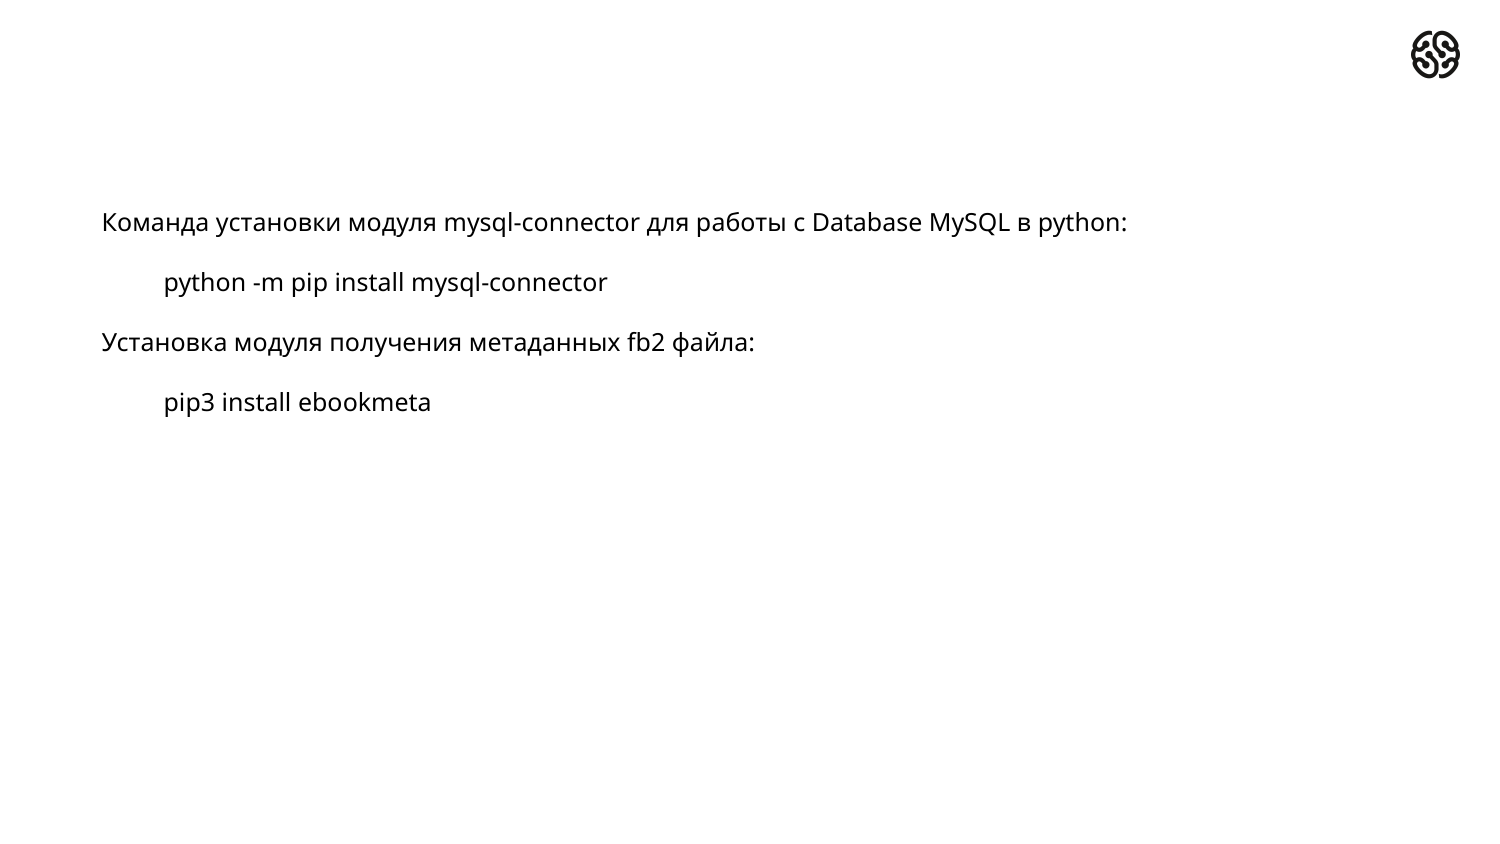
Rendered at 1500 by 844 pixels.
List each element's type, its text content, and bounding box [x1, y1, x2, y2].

subtitle Команда установки модуля mysql-connector для работы с Database MySQL в python: python -m pip install mysql-connector Установка модуля получения метаданных fb2 файла: pip3 install ebookmeta [88, 206, 1412, 739]
picture [1411, 30, 1460, 79]
